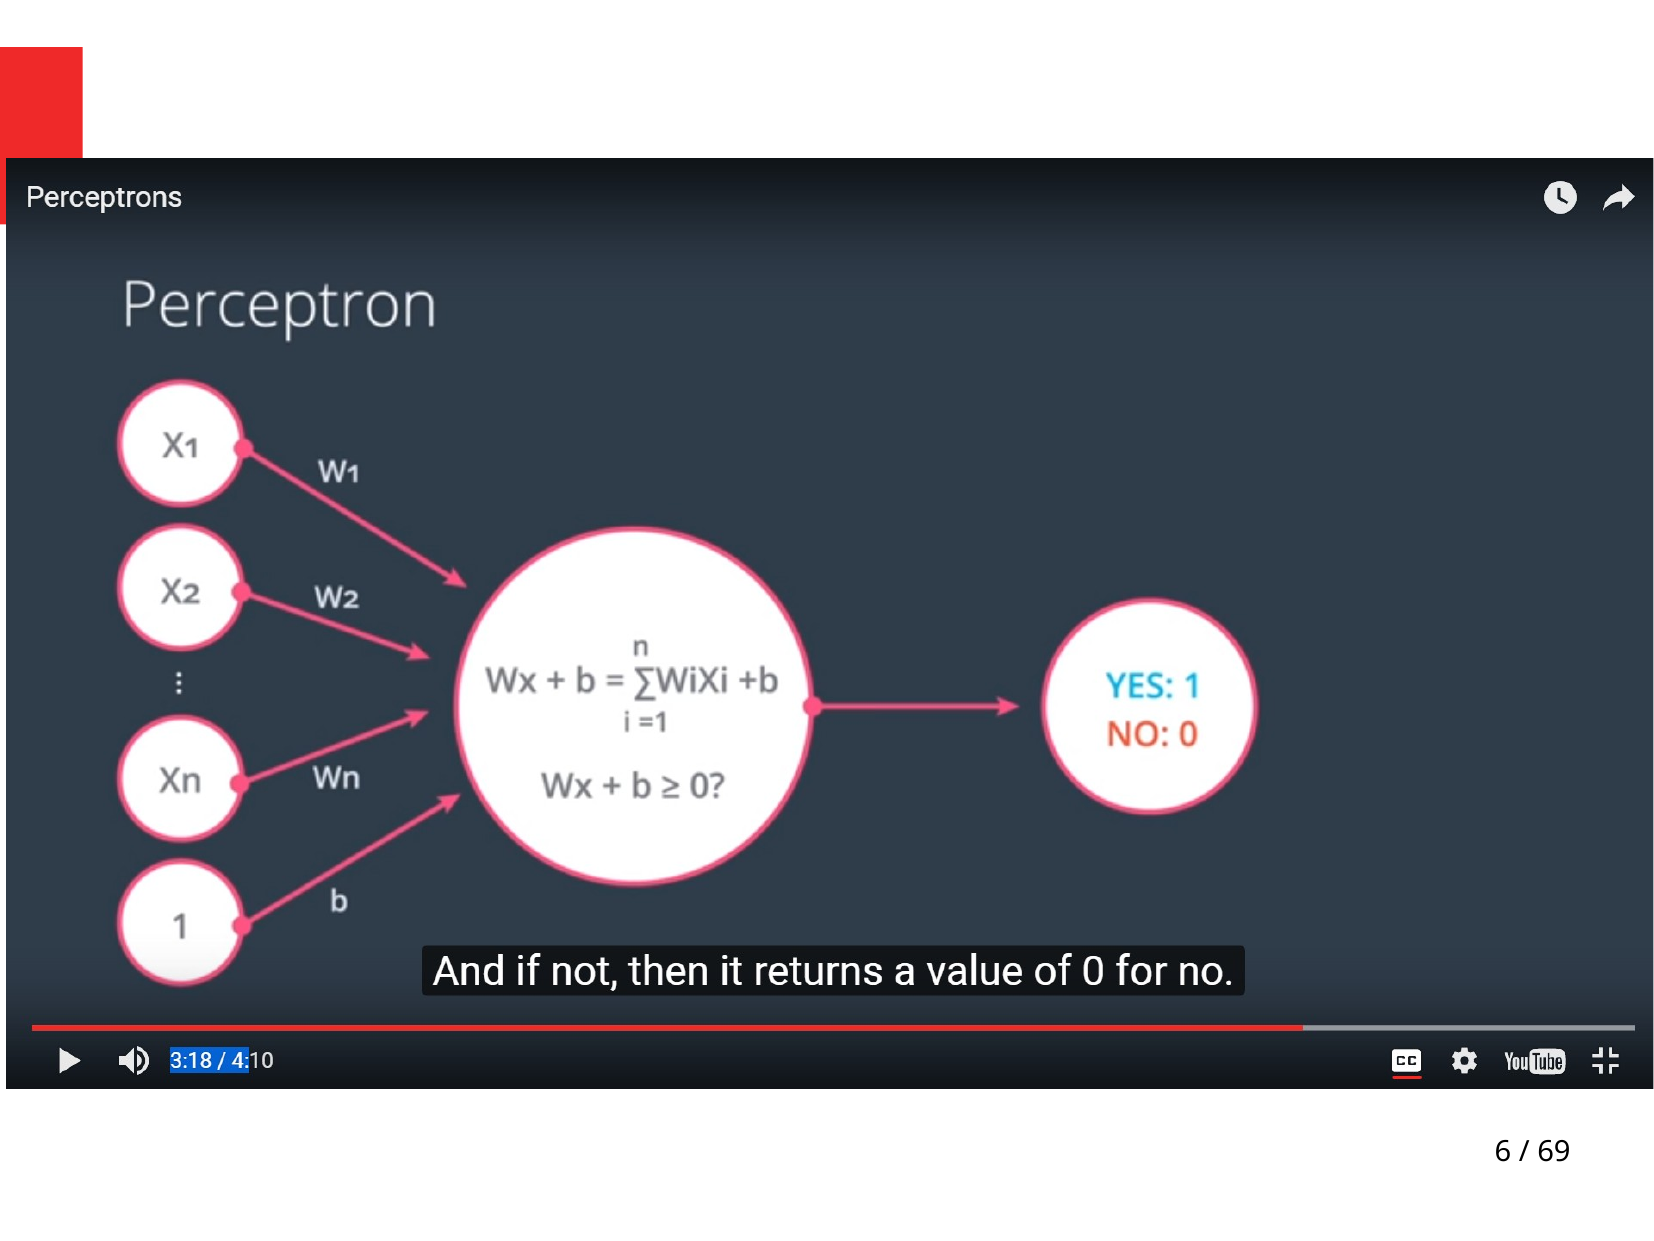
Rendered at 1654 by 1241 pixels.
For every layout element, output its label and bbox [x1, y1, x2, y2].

picture [6, 158, 1654, 1089]
